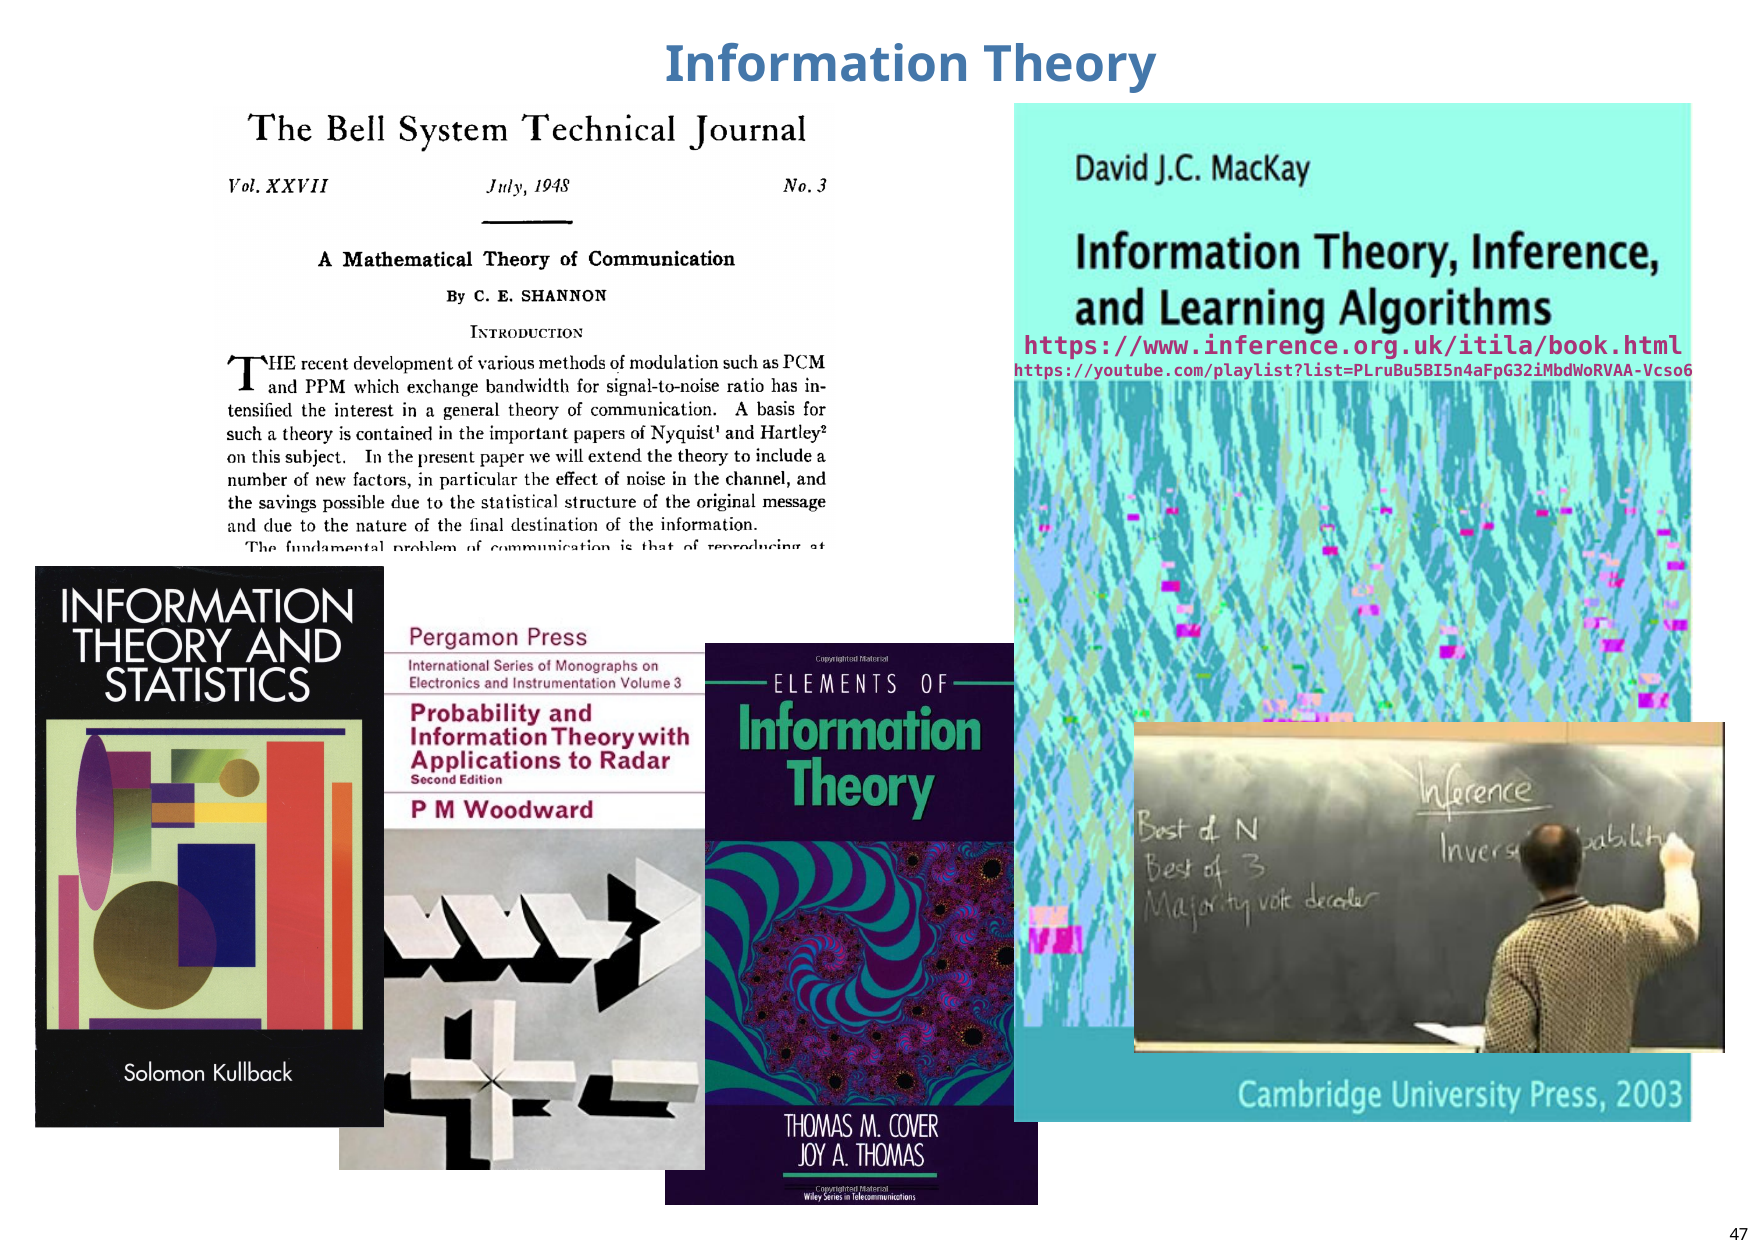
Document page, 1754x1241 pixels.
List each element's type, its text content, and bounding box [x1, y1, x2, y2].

picture [35, 388, 1725, 1205]
text_box Information Theory [650, 21, 1104, 86]
picture [1014, 103, 1693, 324]
text_box https://www.inference.org.uk/itila/book.html https://youtube.com/playlist?list=PLruBu5BI5n4aFpG32iMbdWoRVAA-Vcso6 [998, 324, 1709, 388]
picture [213, 103, 836, 552]
